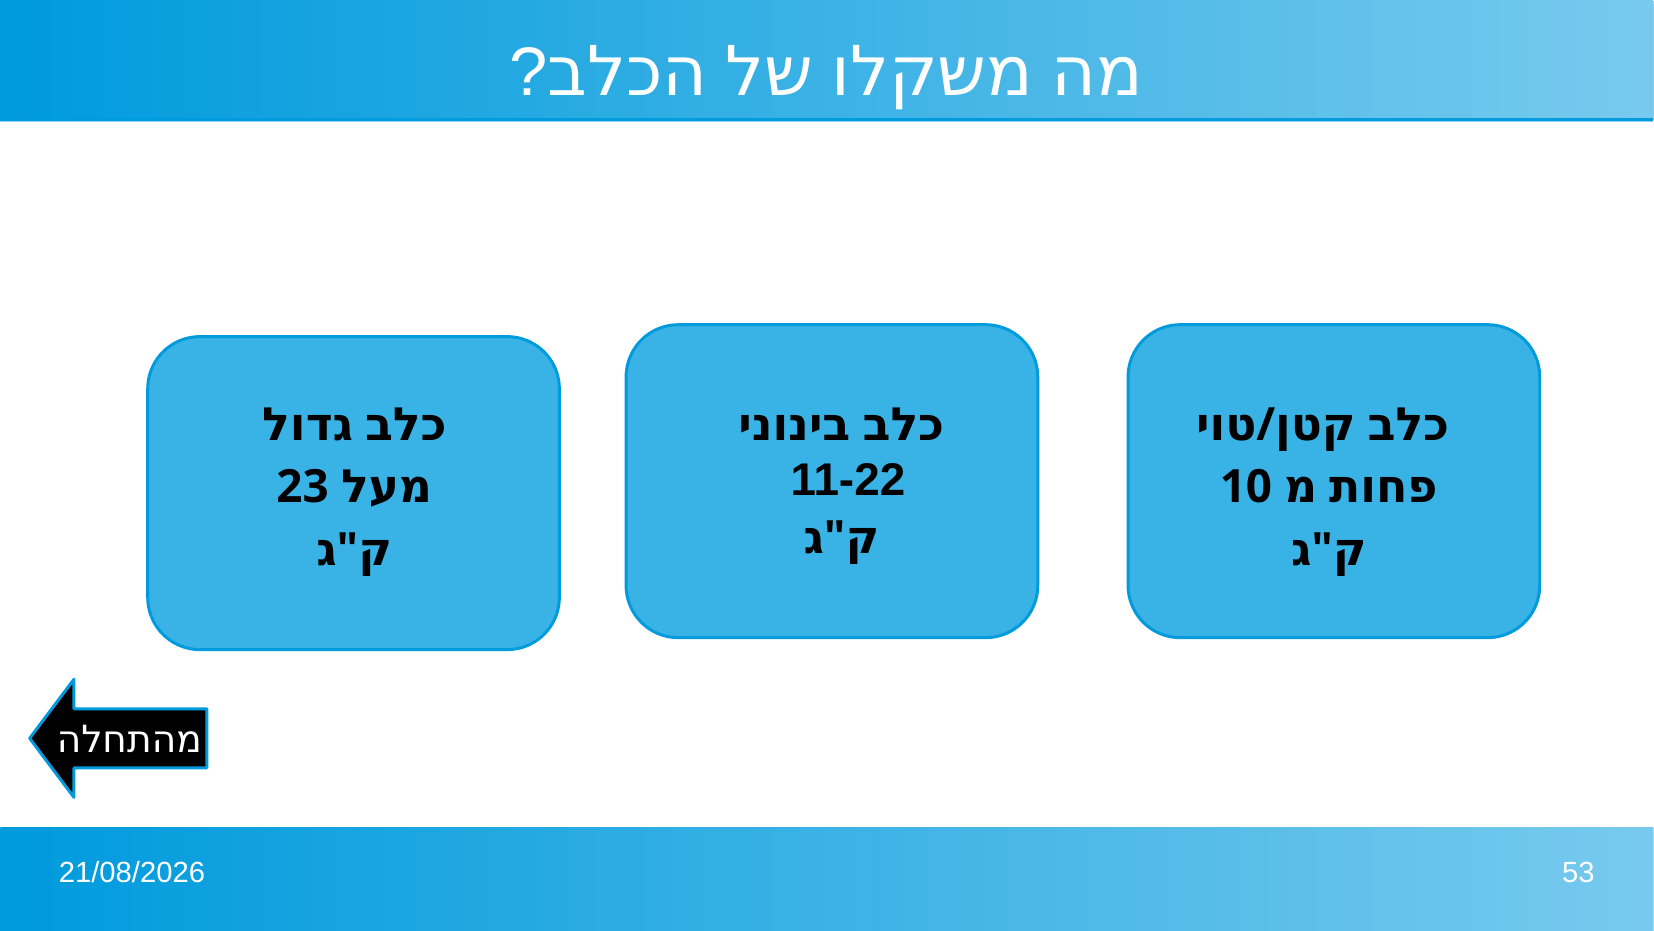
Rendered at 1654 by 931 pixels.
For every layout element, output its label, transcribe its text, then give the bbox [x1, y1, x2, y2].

title ?מה משקלו של הכלב [59, 21, 1595, 116]
text_box [147, 336, 560, 650]
text_box כלב קטן/טוי פחות מ 10 ק"ג [1181, 383, 1477, 587]
text_box מהתחלה [29, 679, 207, 798]
text_box כלב גדול מעל 23 ק"ג [206, 383, 503, 587]
text_box כלב בינוני 11-22 ק"ג [679, 383, 1004, 576]
text_box [1128, 324, 1540, 638]
text_box [626, 324, 1038, 638]
